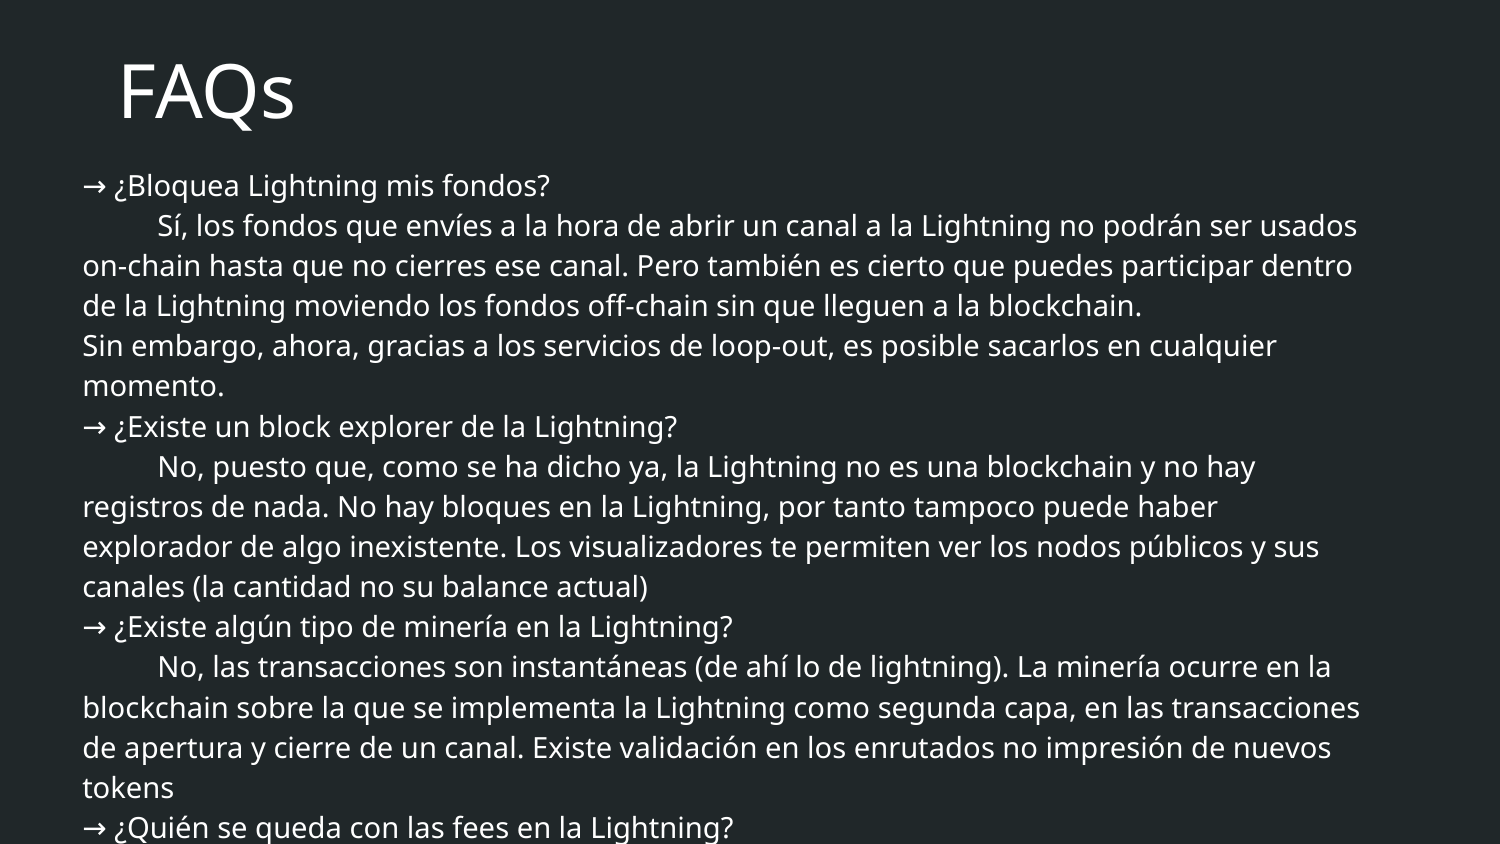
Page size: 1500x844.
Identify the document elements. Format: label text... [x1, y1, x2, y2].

text_box → ¿Bloquea Lightning mis fondos? Sí, los fondos que envíes a la hora de abrir un canal a la Lightning no podrán ser usados on-chain hasta que no cierres ese canal. Pero también es cierto que puedes participar dentro de la Lightning moviendo los fondos off-chain sin que lleguen a la blockchain. Sin embargo, ahora, gracias a los servicios de loop-out, es posible sacarlos en cualquier momento. → ¿Existe un block explorer de la Lightning? No, puesto que, como se ha dicho ya, la Lightning no es una blockchain y no hay registros de nada. No hay bloques en la Lightning, por tanto tampoco puede haber explorador de algo inexistente. Los visualizadores te permiten ver los nodos públicos y sus canales (la cantidad no su balance actual) → ¿Existe algún tipo de minería en la Lightning? No, las transacciones son instantáneas (de ahí lo de lightning). La minería ocurre en la blockchain sobre la que se implementa la Lightning como segunda capa, en las transacciones de apertura y cierre de un canal. Existe validación en los enrutados no impresión de nuevos tokens → ¿Quién se queda con las fees en la Lightning? Los intermediarios, creadores de los canales, que posibilitan los pagos entre usuarios. [67, 146, 1384, 772]
text_box FAQs [213, 70, 248, 113]
text_box FAQs [102, 28, 986, 129]
